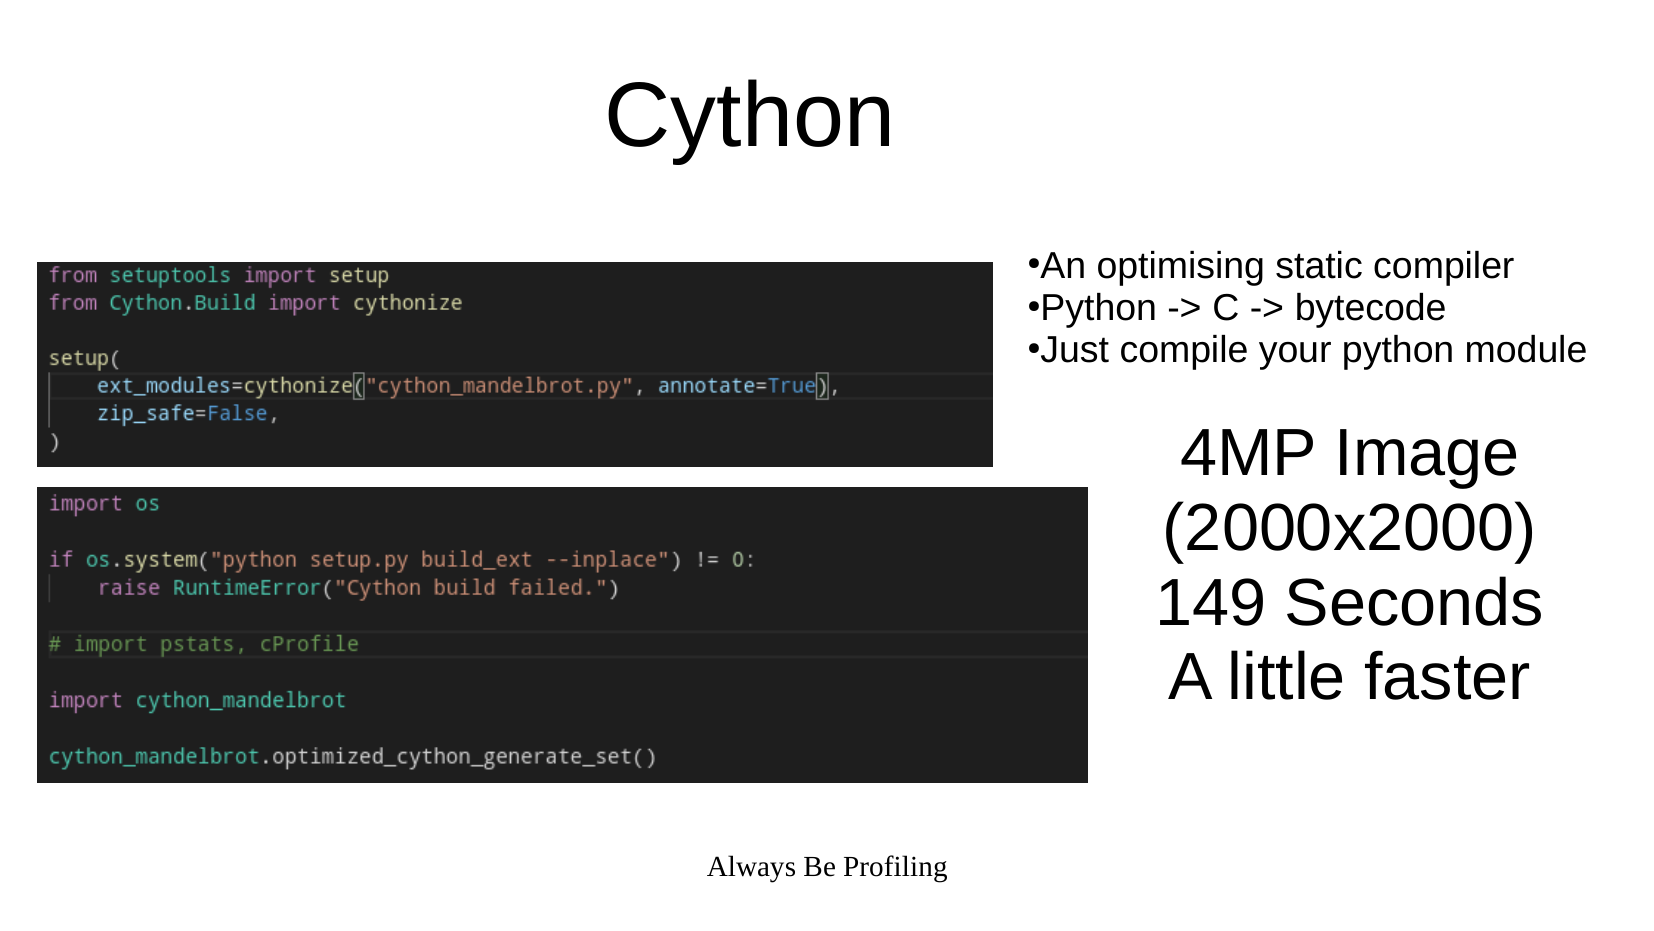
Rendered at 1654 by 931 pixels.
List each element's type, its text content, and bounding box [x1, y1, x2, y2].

title Cython [412, 32, 1088, 188]
text_box 4MP Image (2000x2000) 149 Seconds A little faster [1050, 407, 1651, 733]
text_box Always Be Profiling [565, 847, 1090, 912]
picture [37, 262, 993, 467]
picture [37, 487, 1088, 783]
text_box An optimising static compiler Python -> C -> bytecode Just compile your python module [1012, 236, 1654, 383]
